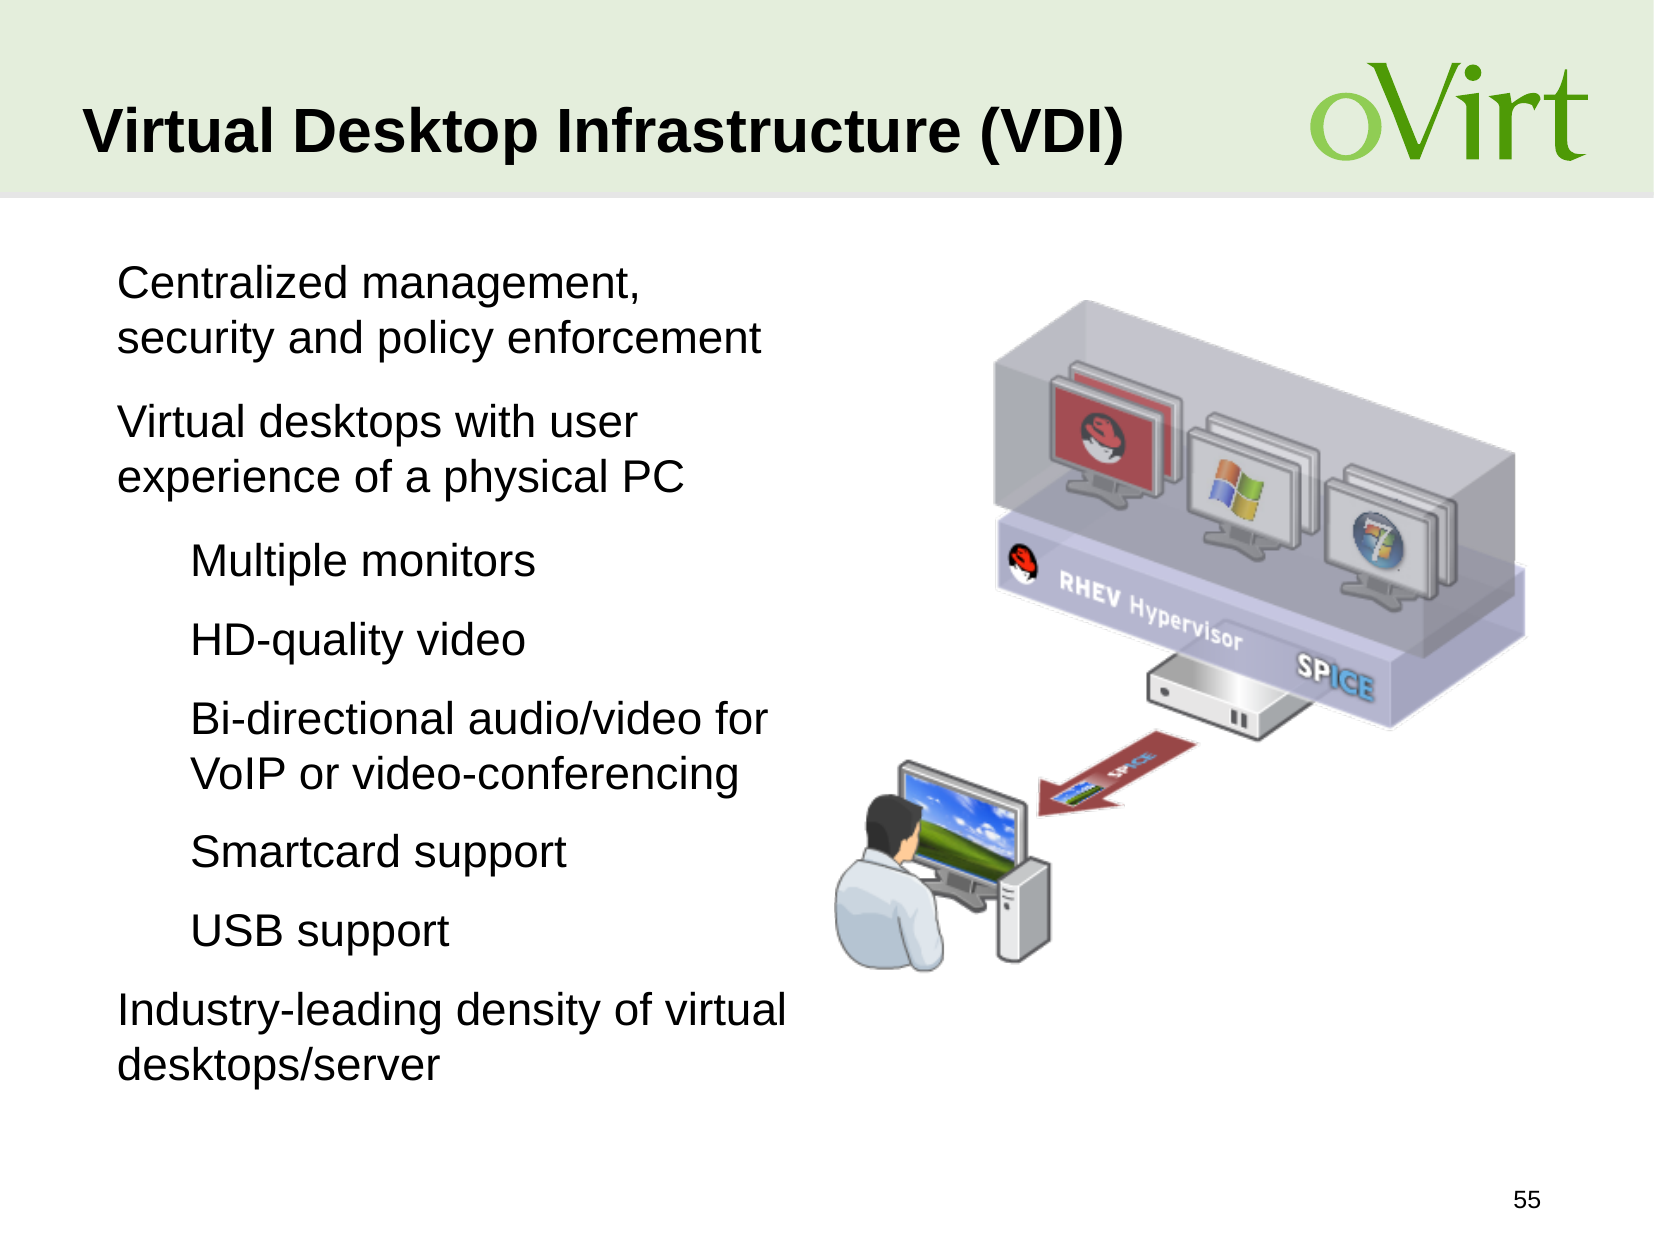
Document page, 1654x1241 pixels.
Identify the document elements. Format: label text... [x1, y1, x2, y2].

list Centralized management, security and policy enforcement Virtual desktops with user experience of a physical PC Multiple monitors HD-quality video Bi-directional audio/video for VoIP or video-conferencing Smartcard support USB support Industry-leading density of virtual desktops/server [86, 244, 819, 1008]
title Virtual Desktop Infrastructure (VDI) [82, 37, 1571, 226]
picture [834, 300, 1529, 976]
